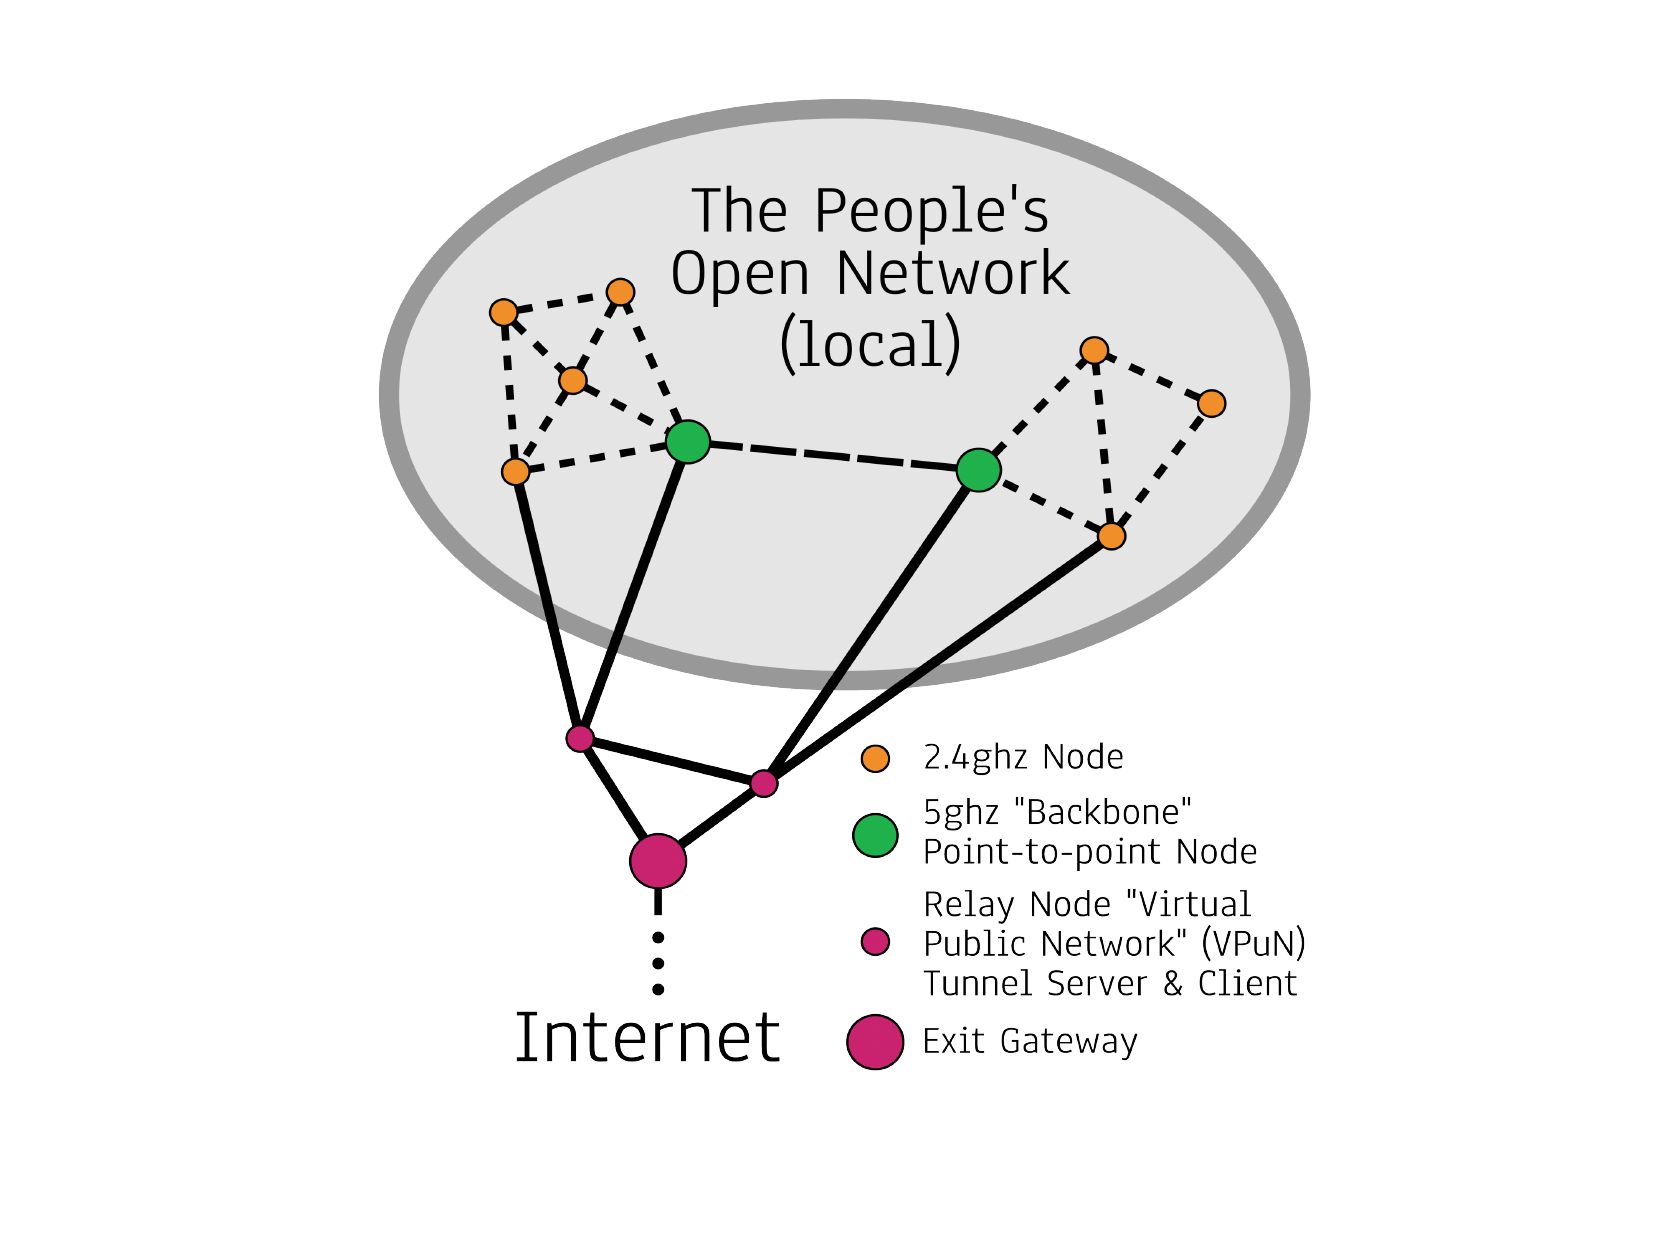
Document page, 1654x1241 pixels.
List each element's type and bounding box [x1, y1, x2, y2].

picture [353, 74, 1336, 1130]
